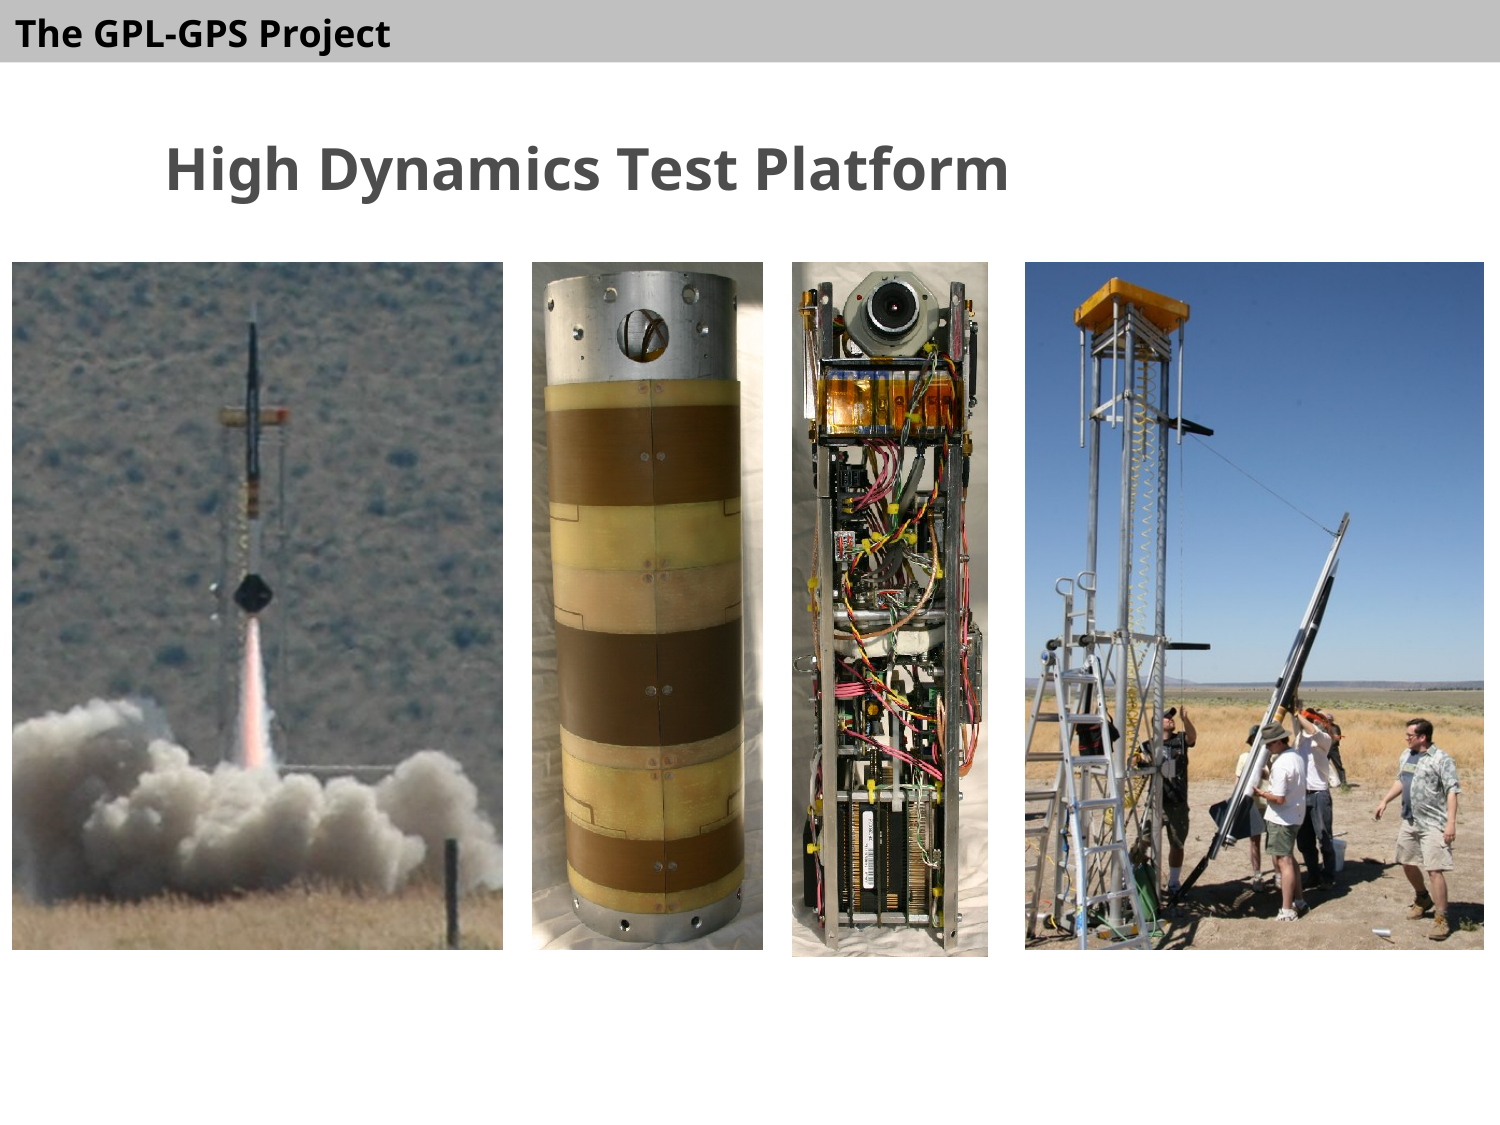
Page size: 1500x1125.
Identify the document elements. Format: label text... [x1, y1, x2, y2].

picture [1025, 262, 1484, 951]
picture [532, 262, 763, 951]
text_box High Dynamics Test Platform [149, 124, 1463, 213]
picture [12, 262, 503, 951]
picture [792, 262, 988, 957]
